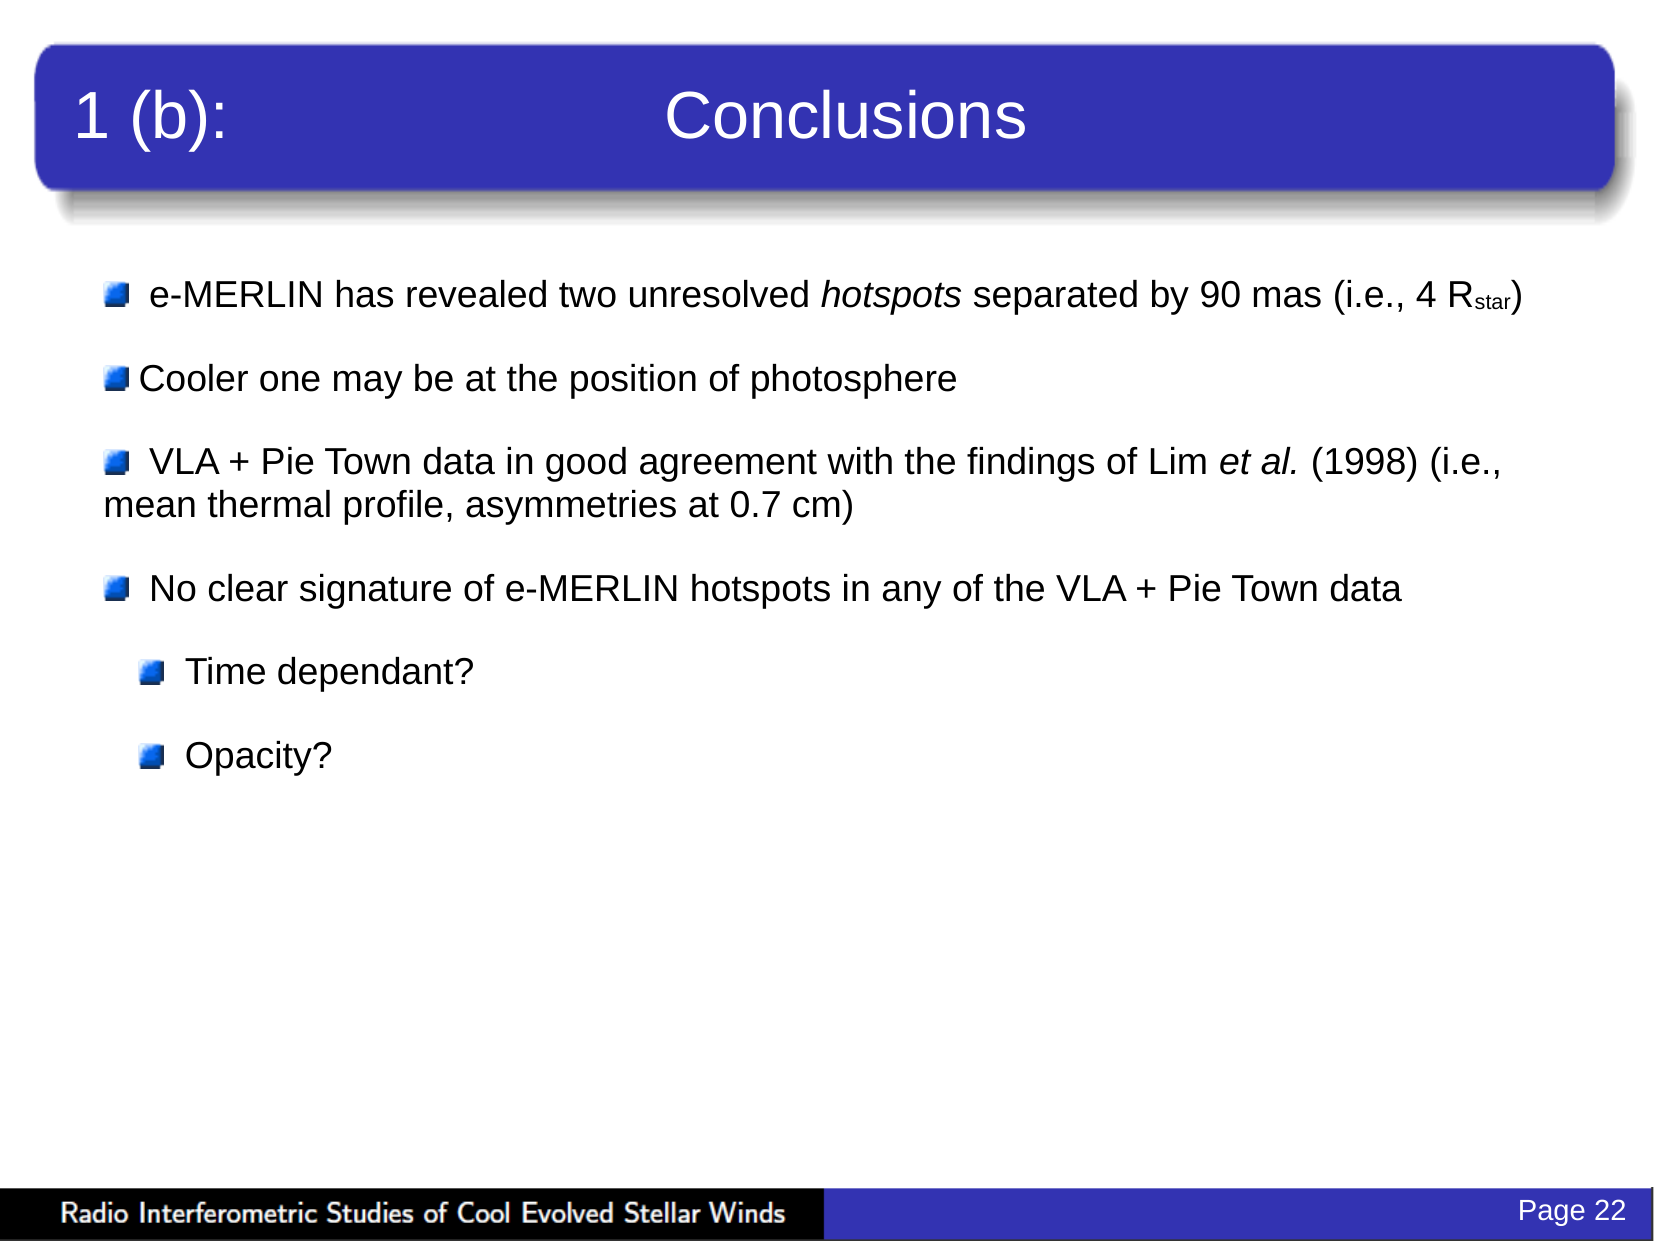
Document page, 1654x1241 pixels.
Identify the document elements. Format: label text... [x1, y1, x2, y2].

picture [0, 1187, 1654, 1241]
text_box e-MERLIN has revealed two unresolved hotspots separated by 90 mas (i.e., 4 Rstar) Cooler one may be at the position of photosphere VLA + Pie Town data in good agreement with the findings of Lim et al. (1998) (i.e., mean thermal profile, asymmetries at 0.7 cm) No clear signature of e-MERLIN hotspots in any of the VLA + Pie Town data Time dependant? Opacity? [88, 265, 1595, 887]
text_box Page 22 [814, 1187, 1642, 1235]
text_box 1 (b): Conclusions [59, 70, 1595, 189]
picture [23, 29, 1648, 237]
